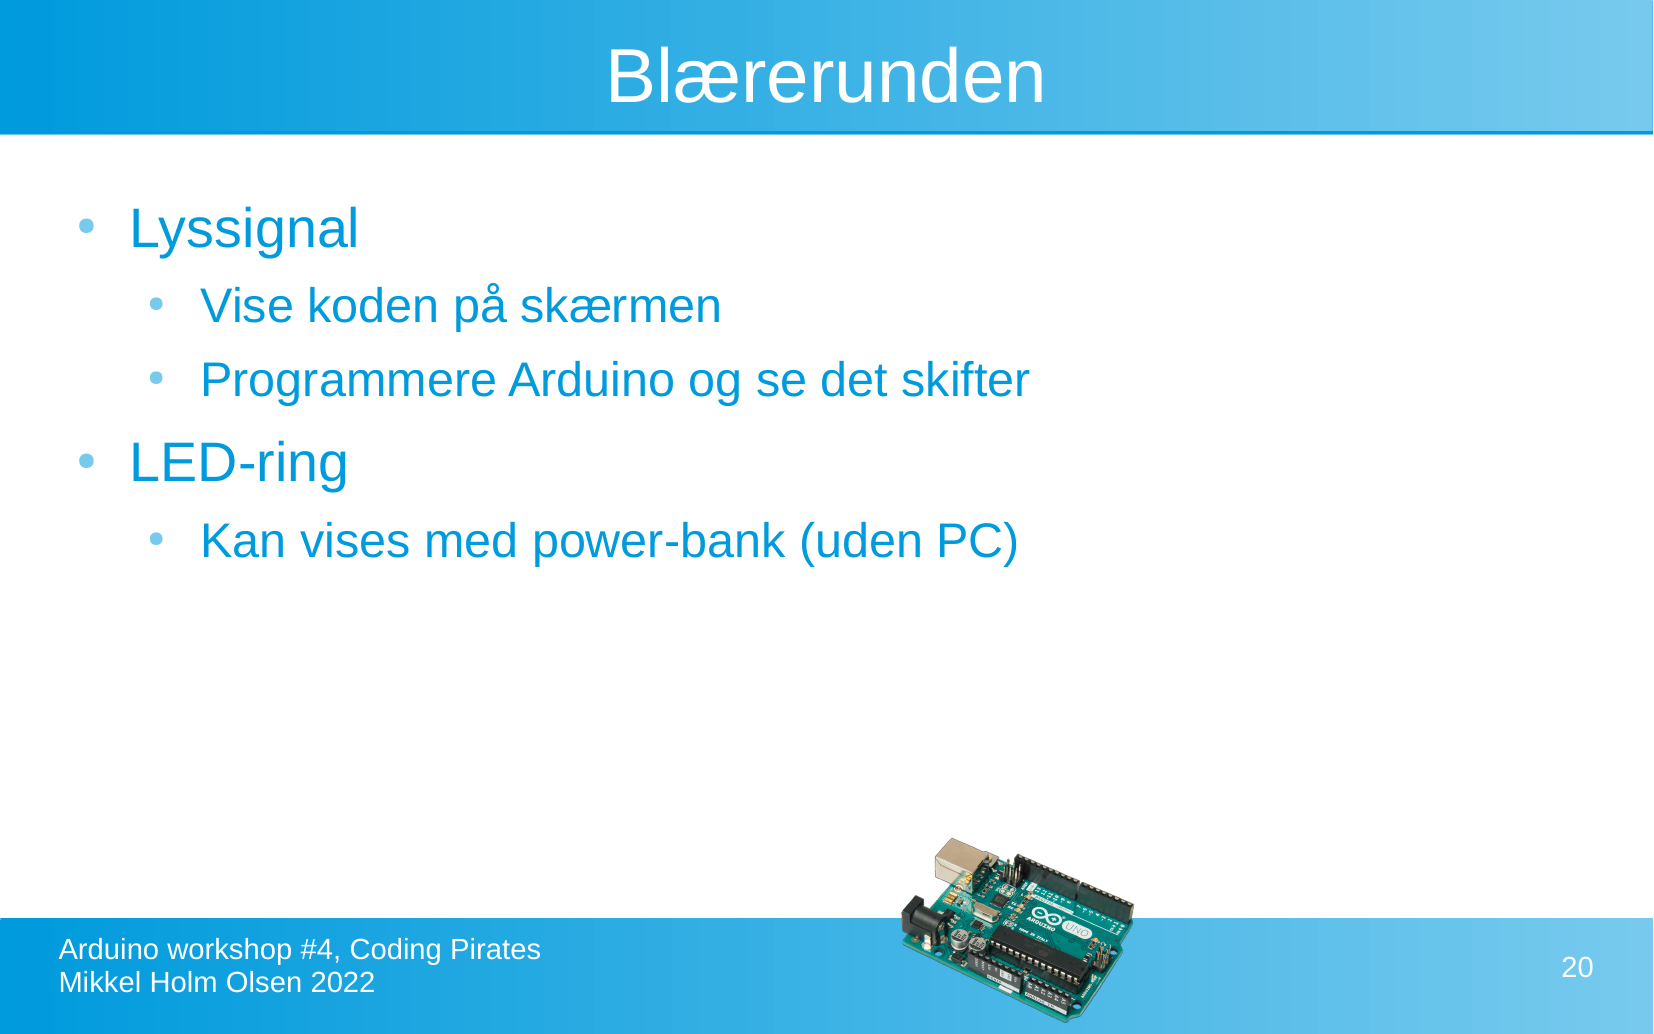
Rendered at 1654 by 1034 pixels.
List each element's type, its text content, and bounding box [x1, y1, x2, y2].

picture [900, 854, 1138, 1024]
list Lyssignal Vise koden på skærmen Programmere Arduino og se det skifter LED-ring Kan vises med power-bank (uden PC) [58, 196, 1594, 854]
title Blærerunden [58, 32, 1594, 120]
